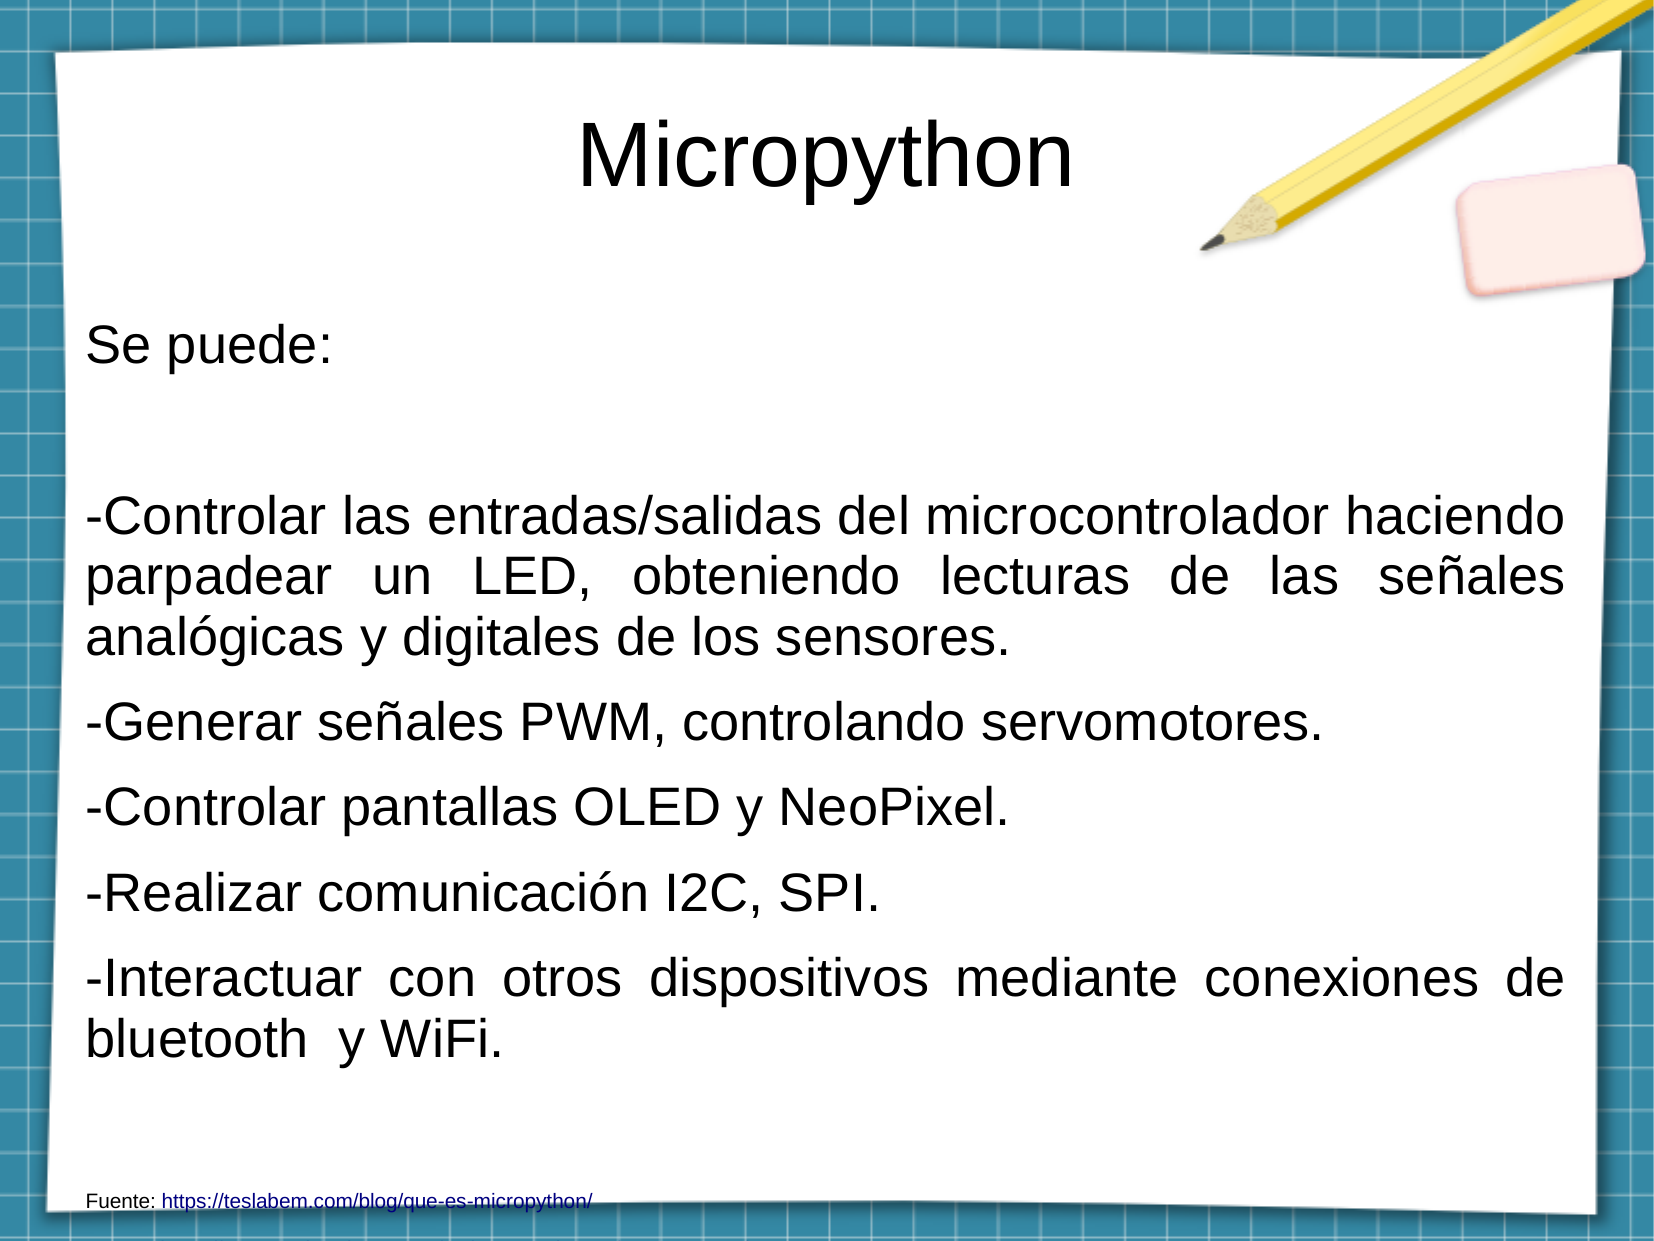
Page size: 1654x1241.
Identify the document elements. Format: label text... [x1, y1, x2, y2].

text_box Se puede: -Controlar las entradas/salidas del microcontrolador haciendo parpadear un LED, obteniendo lecturas de las señales analógicas y digitales de los sensores. -Generar señales PWM, controlando servomotores. -Controlar pantallas OLED y NeoPixel. -Realizar comunicación I2C, SPI. -Interactuar con otros dispositivos mediante conexiones de bluetooth y WiFi. Fuente: https://teslabem.com/blog/que-es-micropython/ https://www.esploradores.com/python_y_micropython_que_son/ [70, 307, 1583, 1241]
picture [0, 0, 1654, 1241]
title Micropython [82, 61, 1571, 249]
